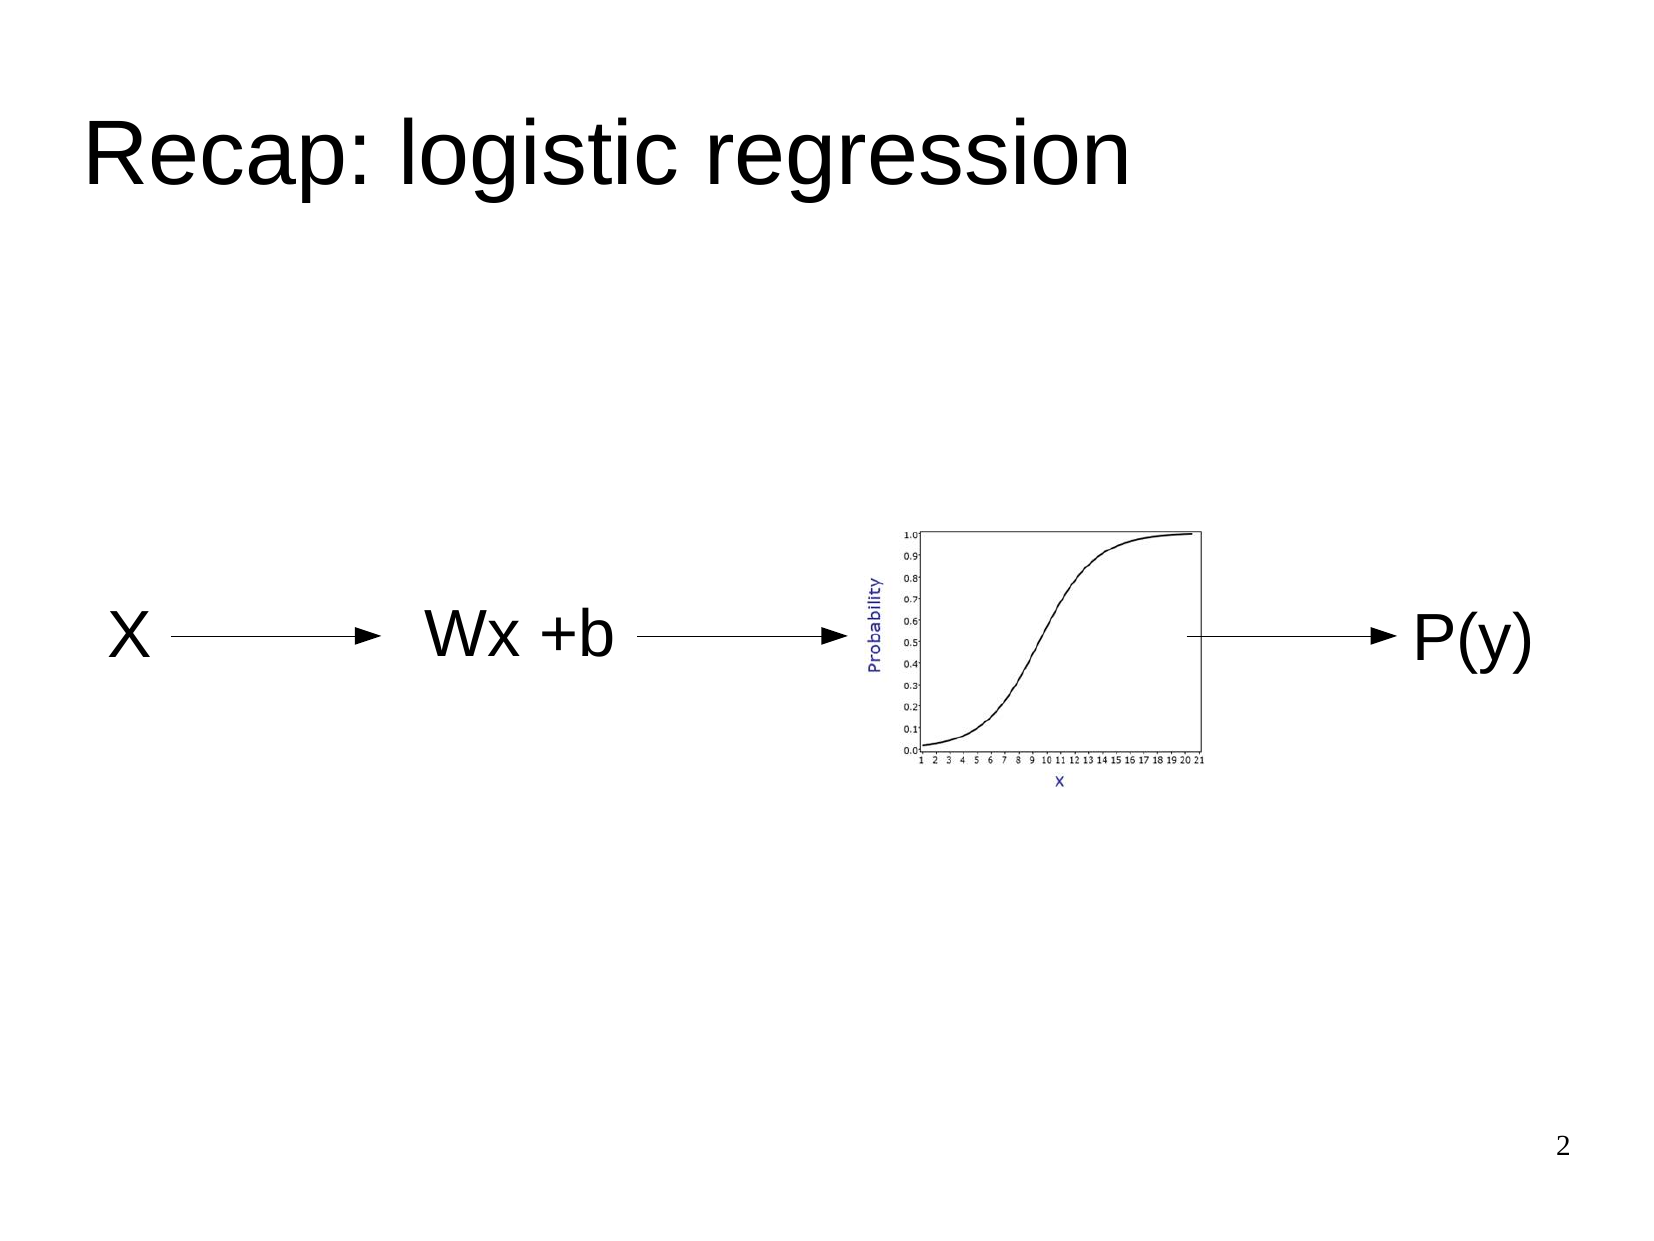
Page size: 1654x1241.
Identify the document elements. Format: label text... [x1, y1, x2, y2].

text_box X [37, 596, 171, 687]
text_box P(y) [1341, 600, 1596, 706]
list Wx +b [353, 596, 736, 741]
picture [864, 515, 1210, 789]
title Recap: logistic regression [82, 49, 1571, 257]
